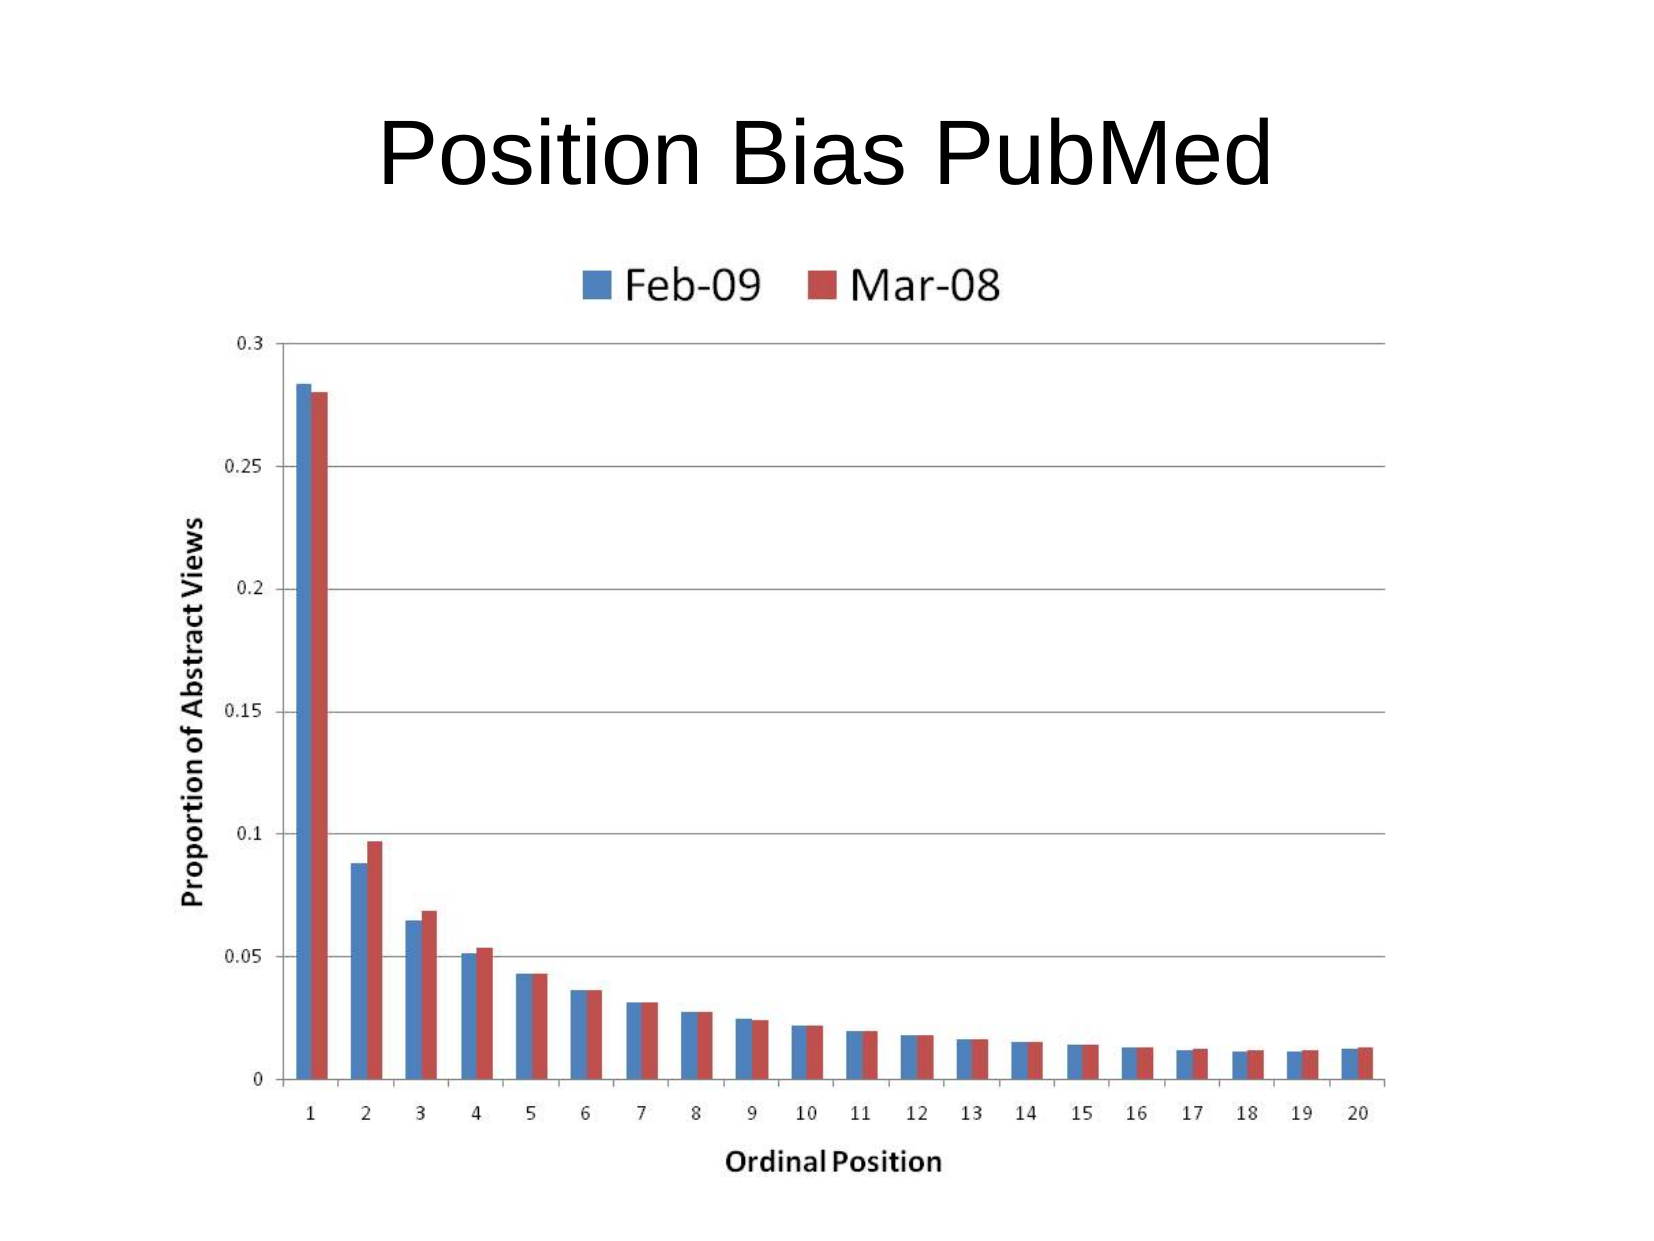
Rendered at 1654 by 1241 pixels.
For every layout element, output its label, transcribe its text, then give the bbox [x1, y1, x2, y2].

picture [130, 238, 1440, 1221]
title Position Bias PubMed [82, 49, 1571, 257]
